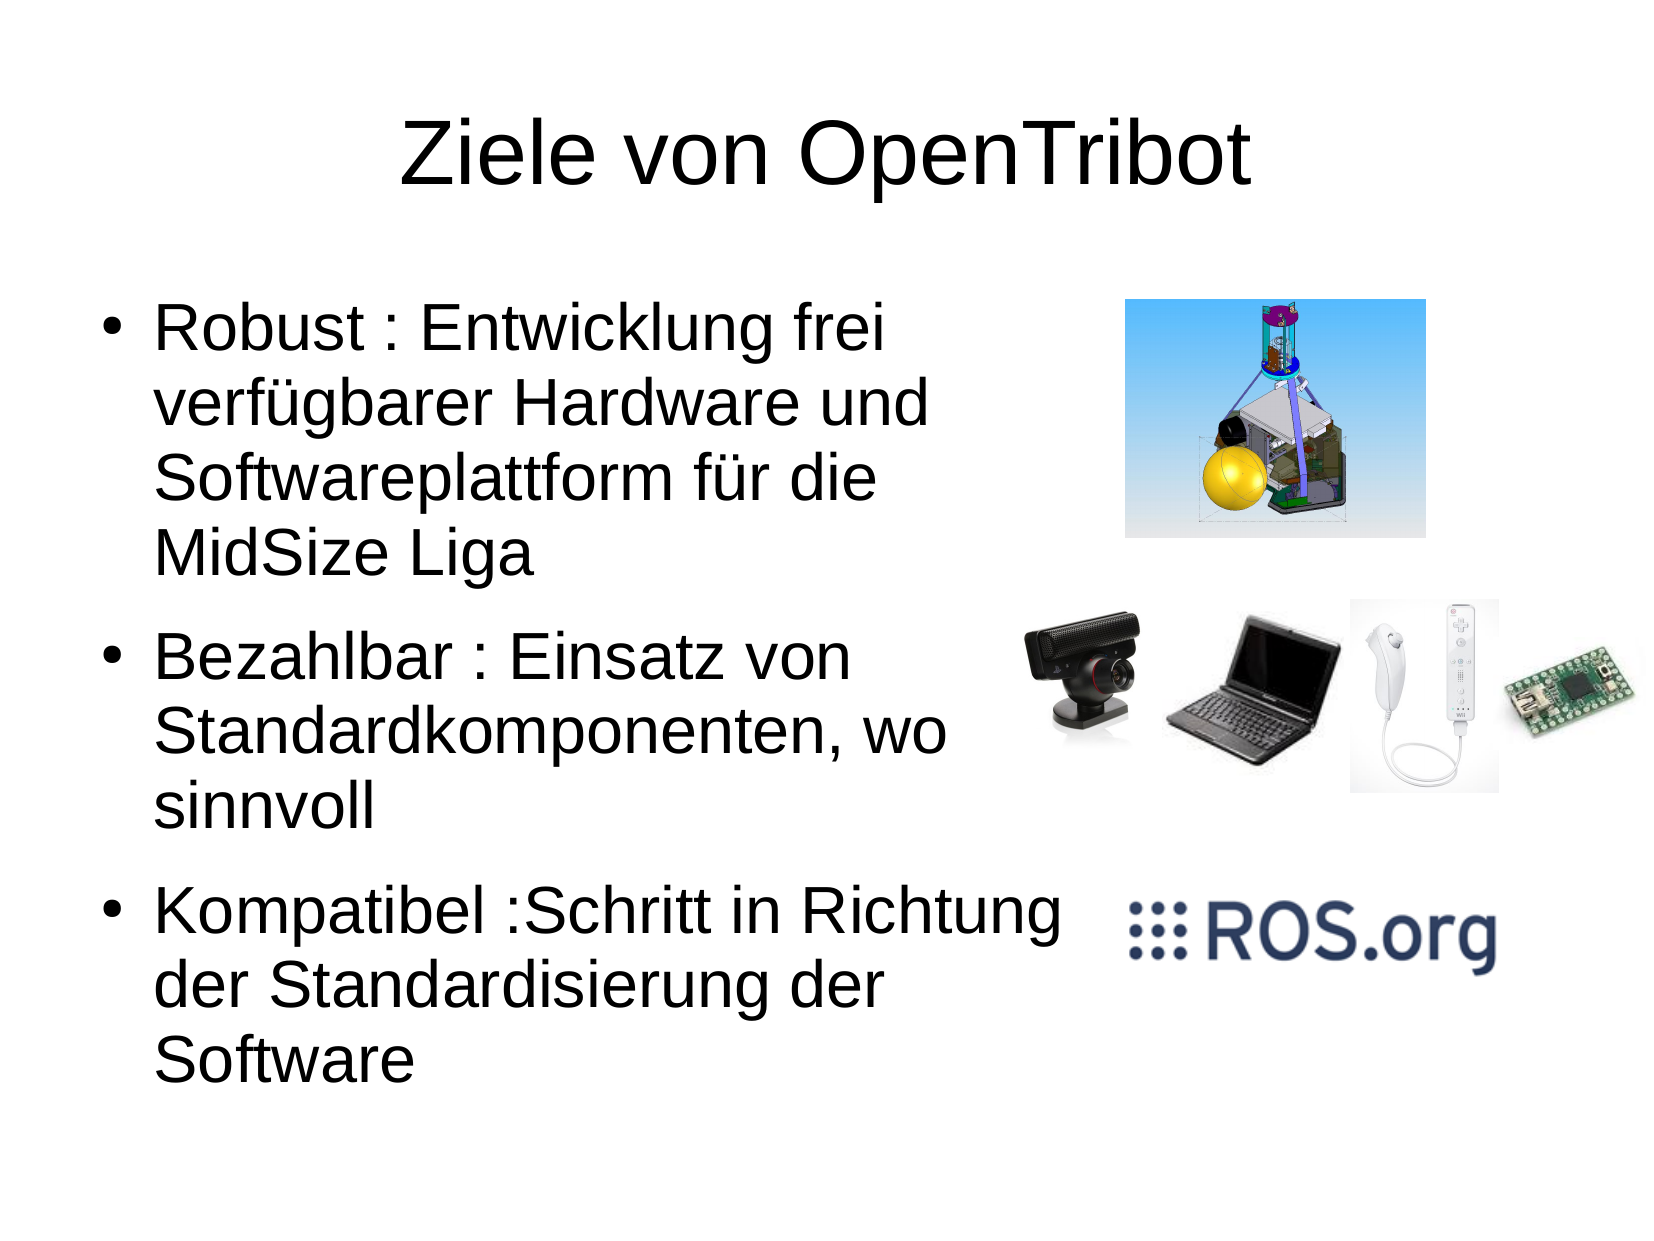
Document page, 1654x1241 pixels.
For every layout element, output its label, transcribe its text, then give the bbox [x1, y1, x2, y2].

title Ziele von OpenTribot [82, 56, 1571, 250]
picture [1012, 599, 1344, 782]
picture [1128, 899, 1501, 980]
list Robust : Entwicklung frei verfügbarer Hardware und Softwareplattform für die MidSize Liga Bezahlbar : Einsatz von Standardkomponenten, wo sinnvoll Kompatibel :Schritt in Richtung der Standardisierung der Software [82, 290, 1088, 1109]
picture [1350, 599, 1651, 793]
picture [1125, 299, 1426, 538]
